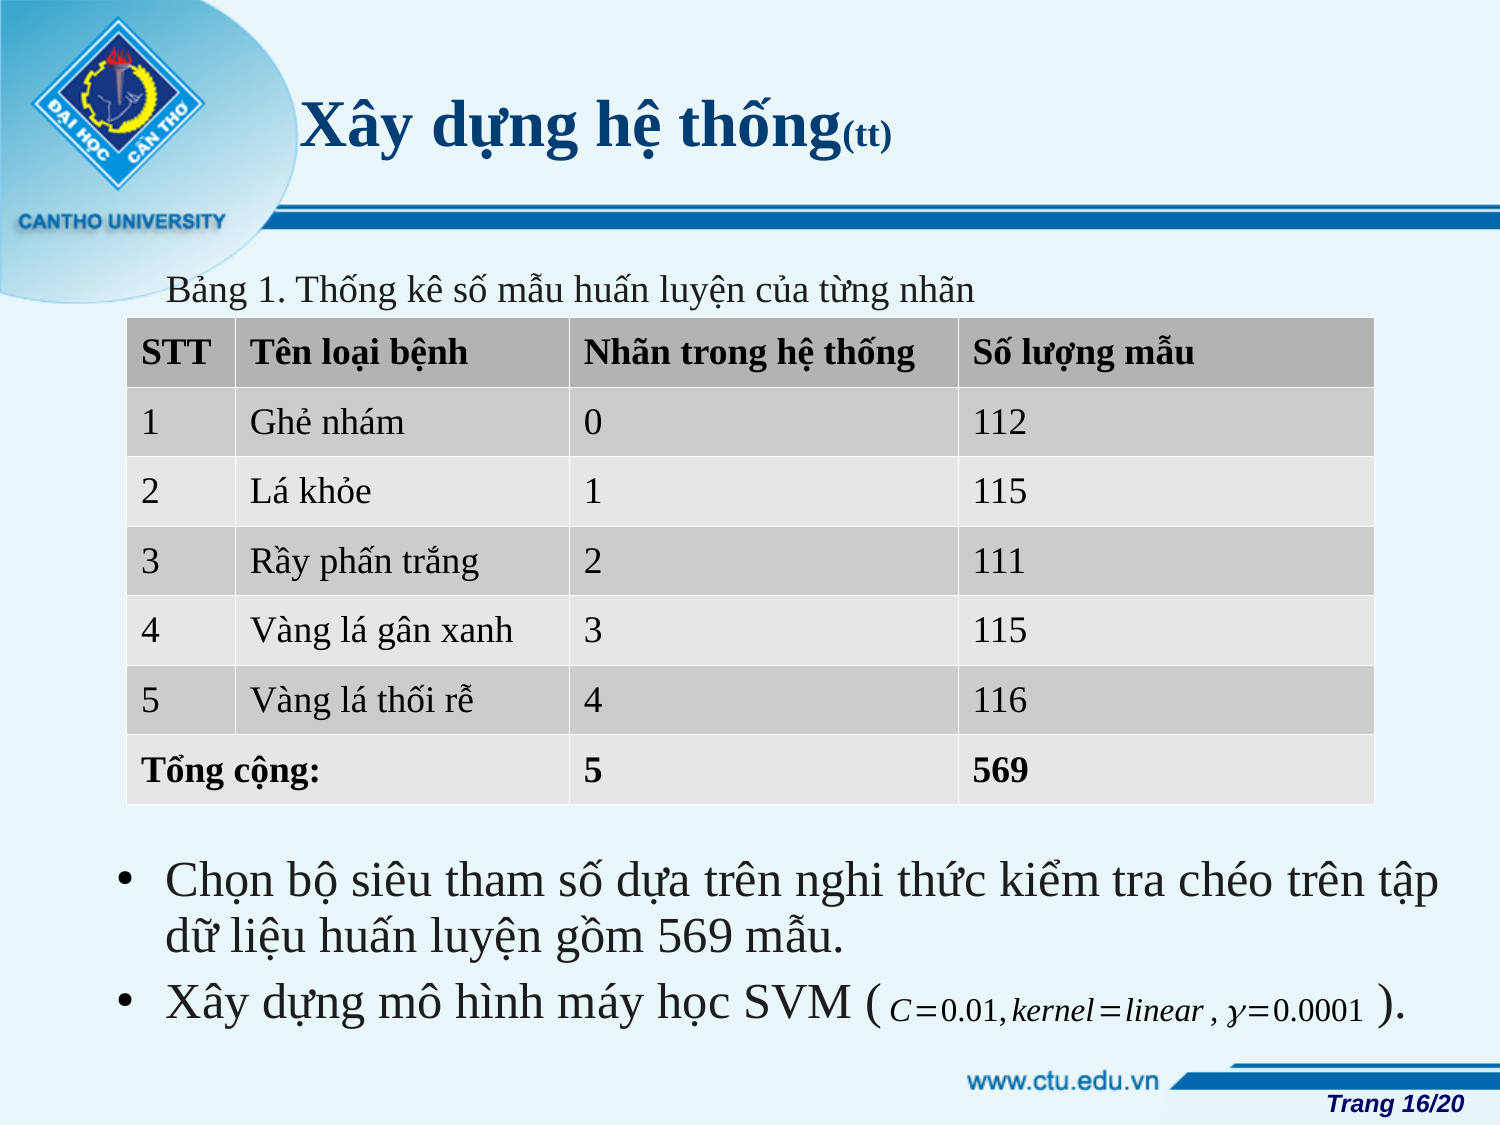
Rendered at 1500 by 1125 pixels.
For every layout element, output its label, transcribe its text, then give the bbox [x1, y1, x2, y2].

table_cell 3 [127, 527, 235, 595]
table_cell 115 [959, 596, 1374, 665]
table_cell 2 [570, 527, 958, 595]
list Bảng 1. Thống kê số mẫu huấn luyện của từng nhãn Chọn bộ siêu tham số dựa trên nghi thức kiểm tra chéo trên tập dữ liệu huấn luyện gồm 569 mẫu. Xây dựng mô hình máy học SVM ( ). [99, 267, 1450, 1038]
table_cell 569 [959, 735, 1374, 804]
table_cell 111 [959, 527, 1374, 595]
table_cell 115 [959, 457, 1374, 526]
table_header Số lượng mẫu [959, 318, 1374, 387]
table_cell 116 [959, 666, 1374, 734]
table_cell 2 [127, 457, 235, 526]
table_cell 112 [959, 388, 1374, 456]
chart [882, 992, 1371, 1032]
table_header STT [127, 318, 235, 387]
table_cell Tổng cộng: [127, 735, 569, 804]
table_cell Vàng lá thối rễ [236, 666, 569, 734]
table_cell 4 [127, 596, 235, 665]
table_cell Lá khỏe [236, 457, 569, 526]
table_cell Rầy phấn trắng [236, 527, 569, 595]
text_box Trang 16/20 [1311, 1080, 1497, 1125]
title Xây dựng hệ thống(tt) [299, 46, 1462, 202]
table_header Tên loại bệnh [236, 318, 569, 387]
table_cell 5 [127, 666, 235, 734]
table_cell 4 [570, 666, 958, 734]
table_cell 0 [570, 388, 958, 456]
table_cell 1 [570, 457, 958, 526]
table_cell 5 [570, 735, 958, 804]
table_cell 3 [570, 596, 958, 665]
table_header Nhãn trong hệ thống [570, 318, 958, 387]
table_cell Vàng lá gân xanh [236, 596, 569, 665]
table_cell Ghẻ nhám [236, 388, 569, 456]
table_cell 1 [127, 388, 235, 456]
picture [0, 0, 1500, 1125]
